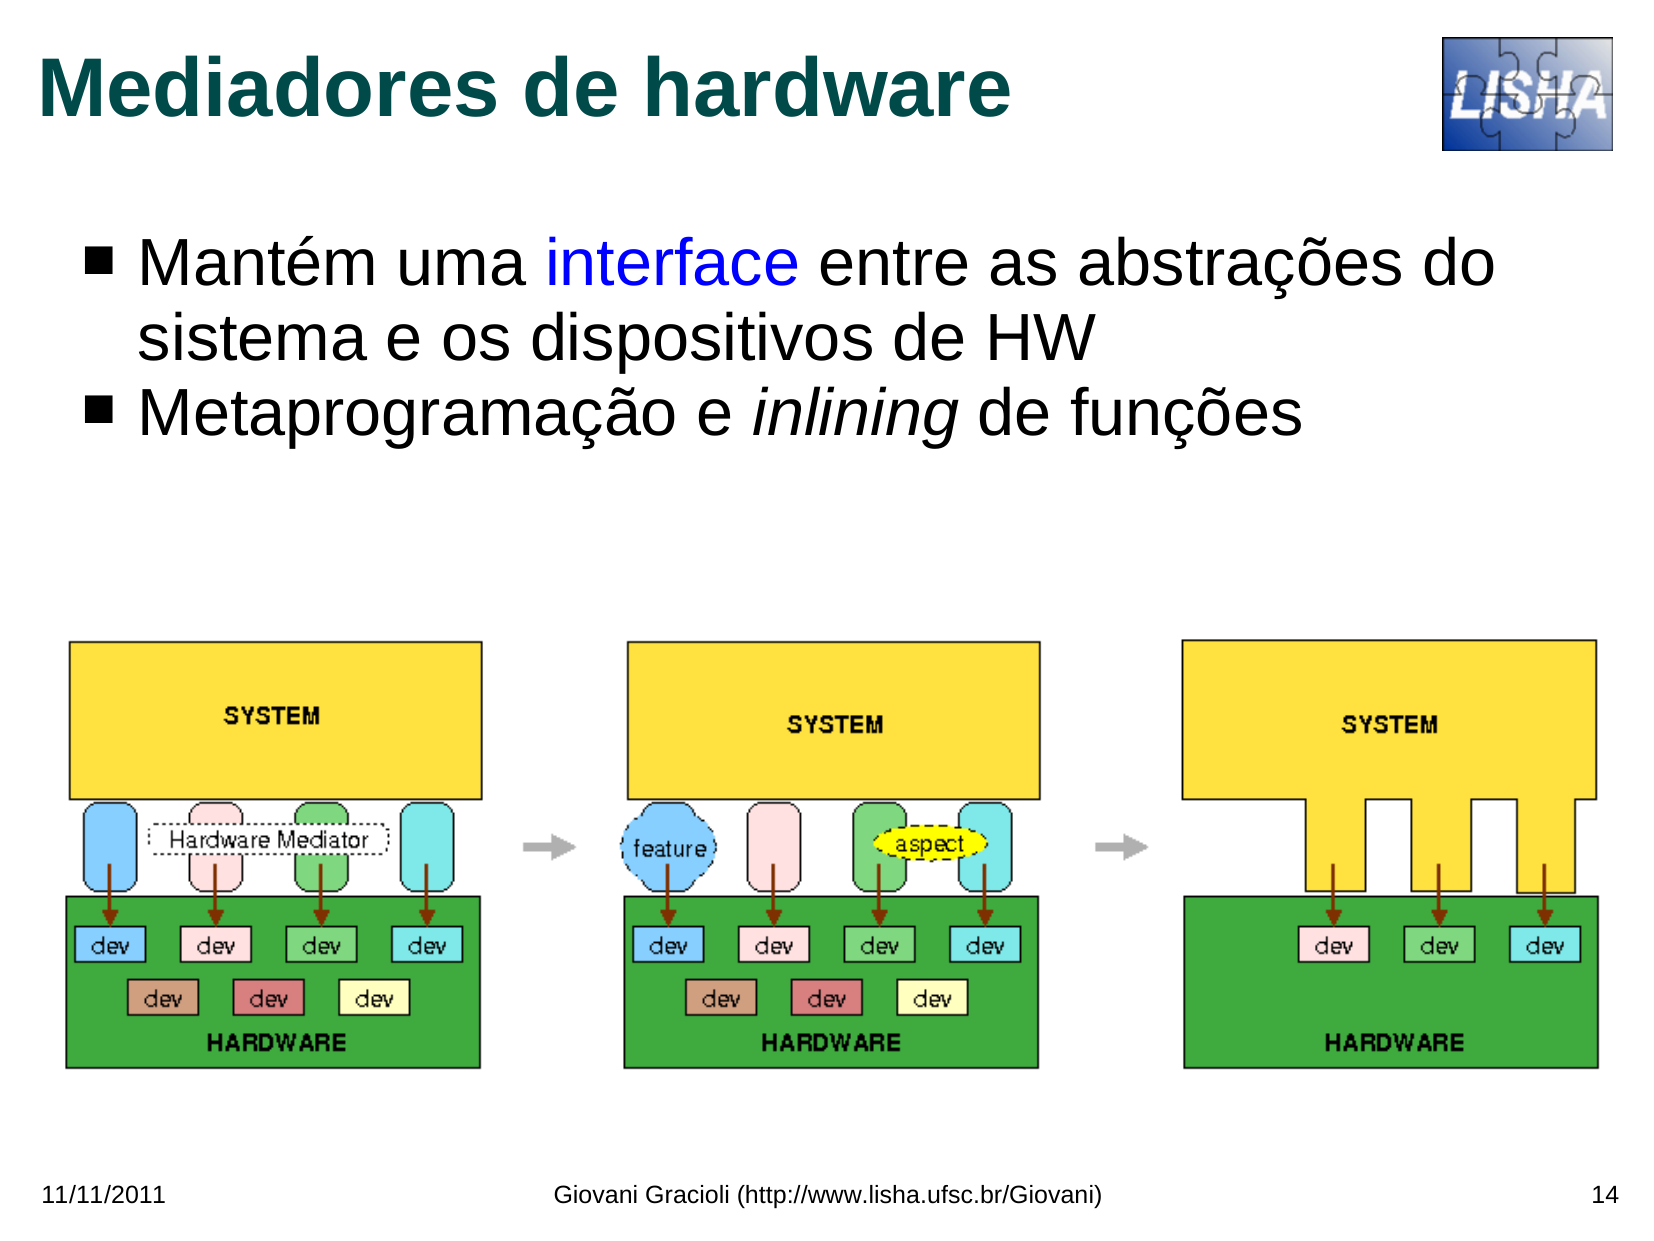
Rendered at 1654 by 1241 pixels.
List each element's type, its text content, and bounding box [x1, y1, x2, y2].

picture [64, 638, 1601, 1071]
picture [1442, 37, 1613, 151]
title Mediadores de hardware [37, 37, 1426, 151]
list Mantém uma interface entre as abstrações do sistema e os dispositivos de HW Metaprogramação e inlining de funções [37, 225, 1613, 1163]
